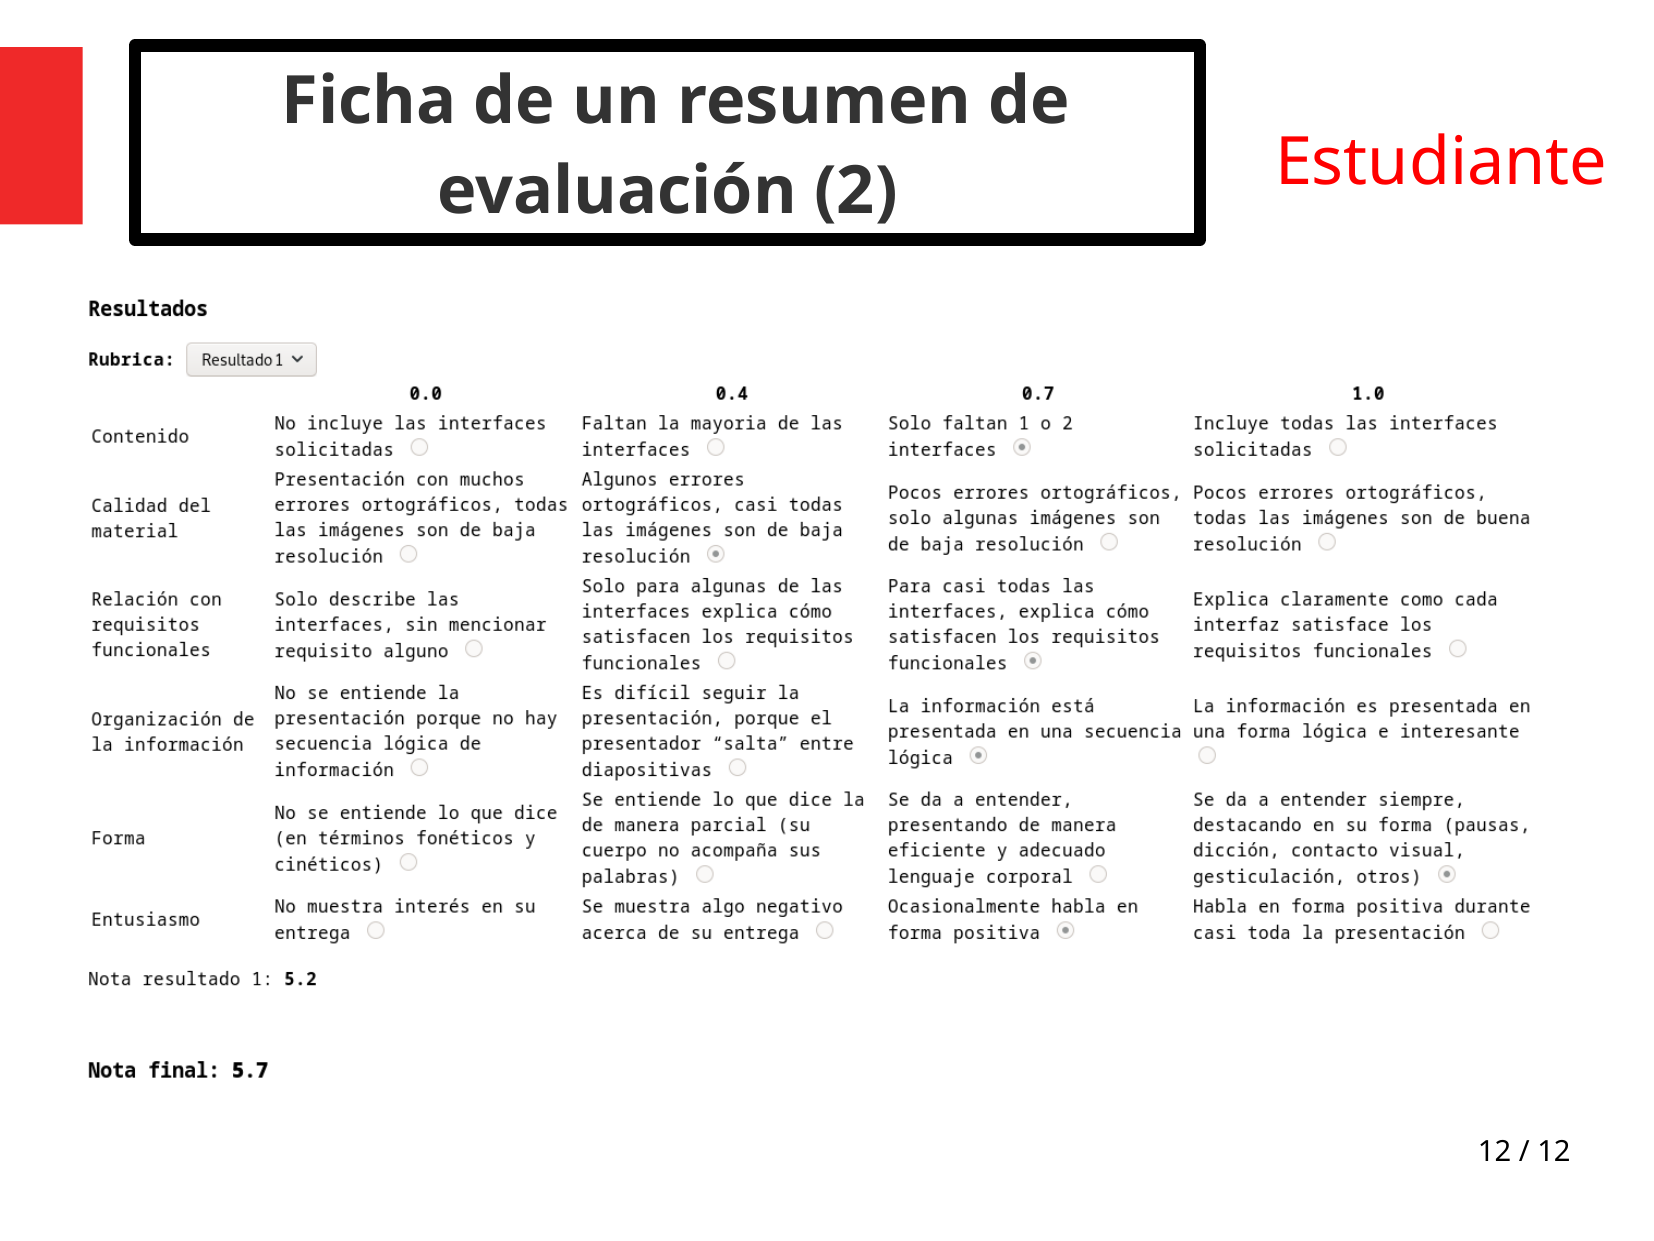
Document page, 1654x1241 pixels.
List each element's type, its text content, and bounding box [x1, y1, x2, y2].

title Ficha de un resumen de evaluación (2) [135, 45, 1201, 240]
text_box Estudiante [1188, 15, 1654, 195]
picture [86, 293, 1546, 1092]
